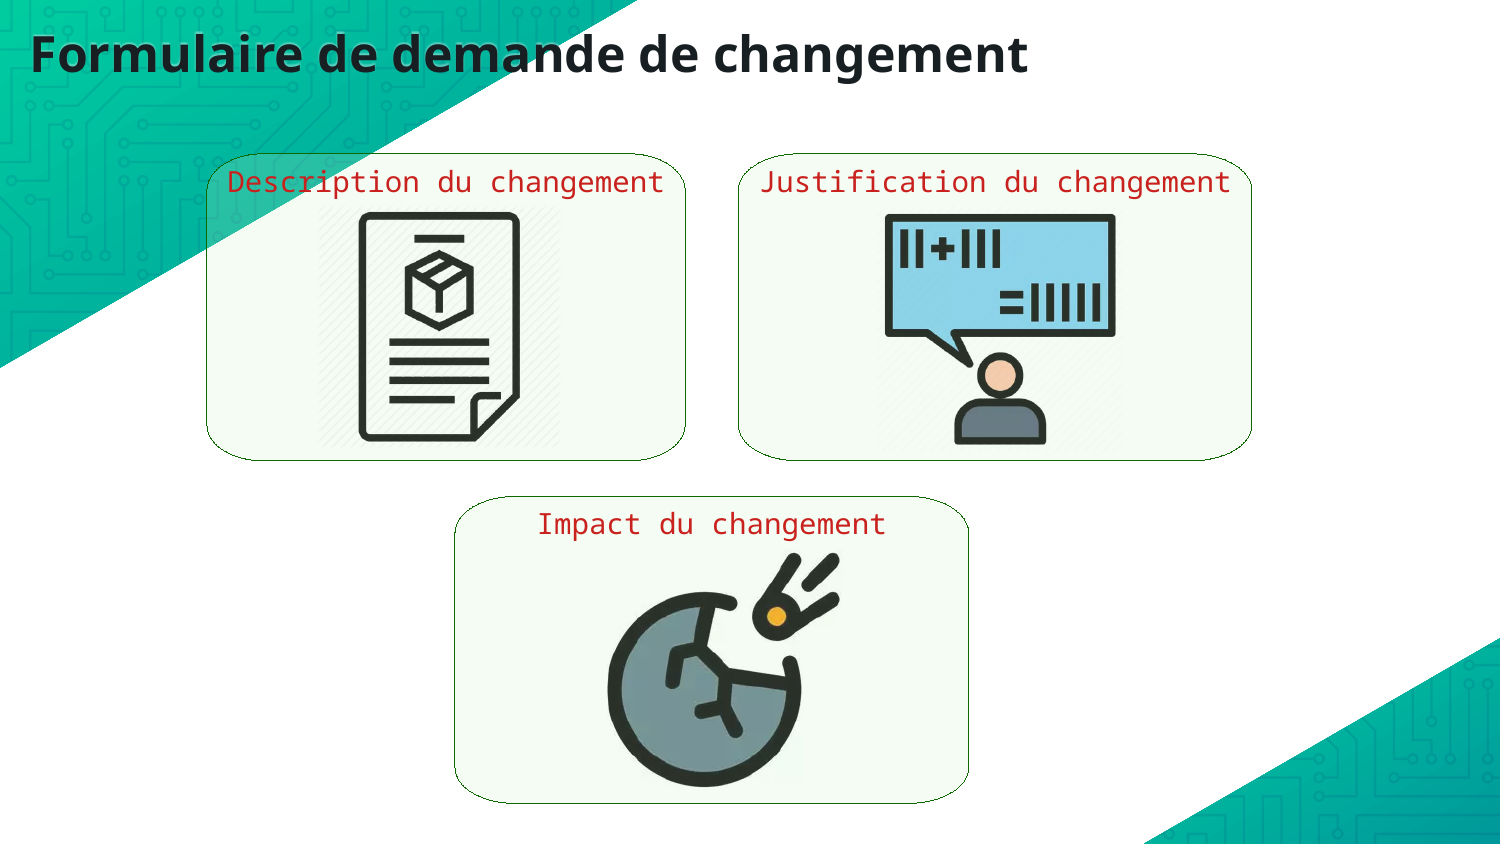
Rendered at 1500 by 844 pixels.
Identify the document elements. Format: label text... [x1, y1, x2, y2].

text_box [206, 237, 686, 461]
text_box Impact du changement [454, 496, 969, 580]
text_box Justification du changement [738, 153, 1252, 237]
text_box [454, 580, 969, 804]
text_box Description du changement [206, 153, 686, 237]
title Formulaire de demande de changement [29, 29, 1249, 88]
text_box [738, 237, 1252, 461]
